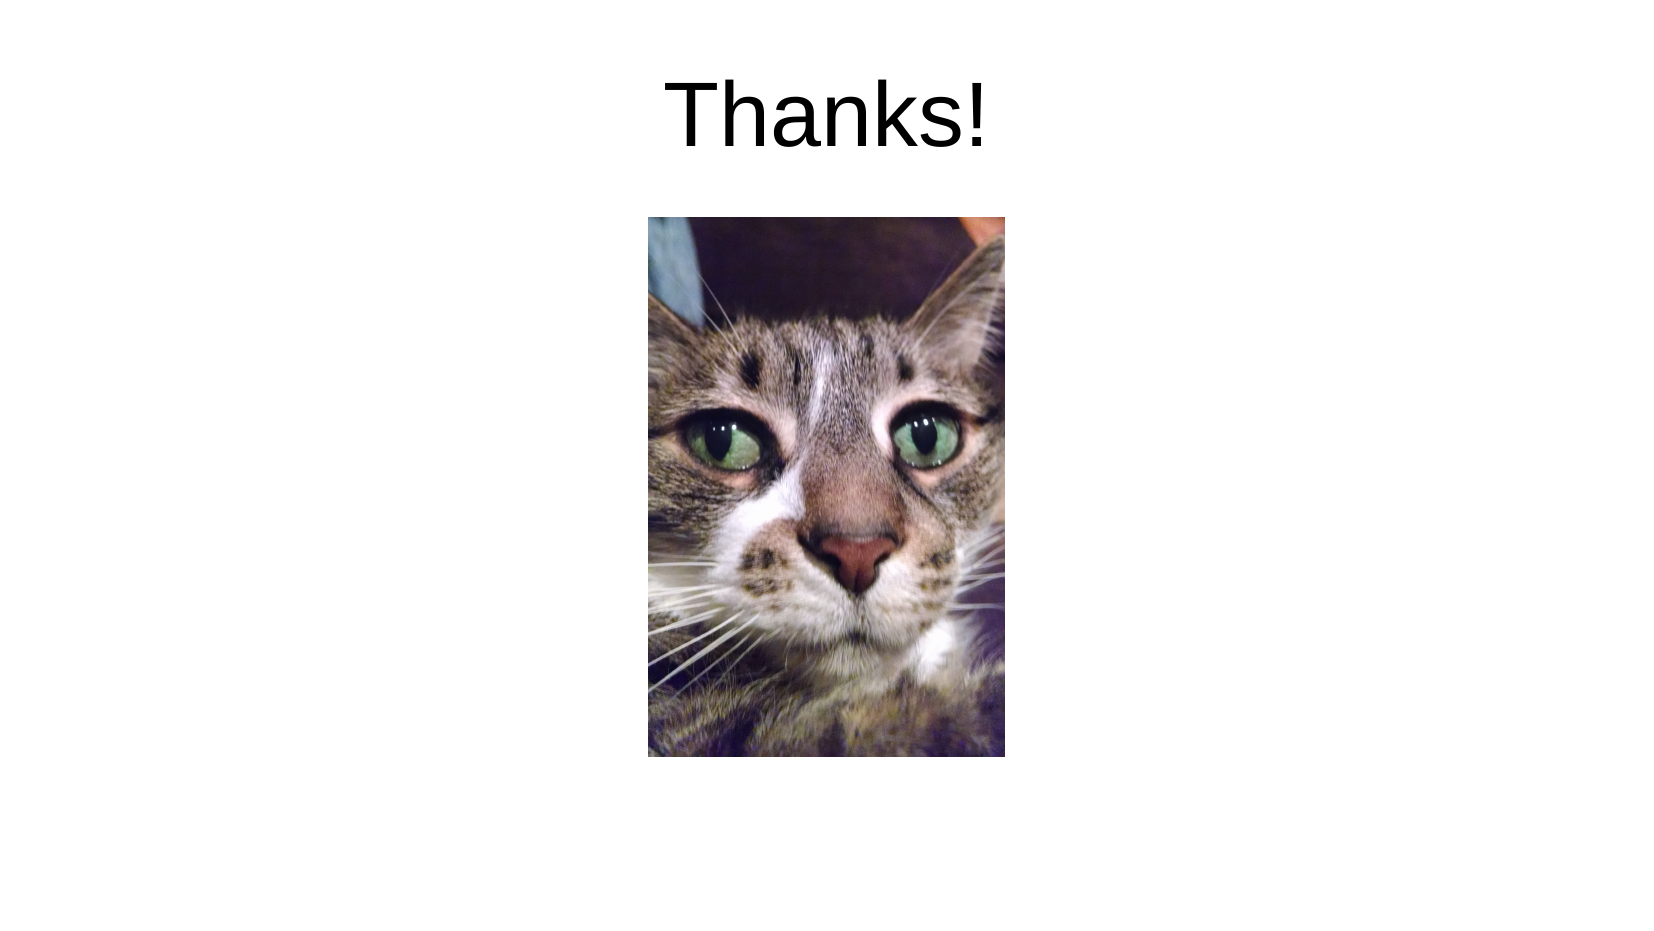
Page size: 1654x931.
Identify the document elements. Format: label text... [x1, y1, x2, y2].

title Thanks! [82, 37, 1571, 193]
picture [648, 217, 1005, 758]
